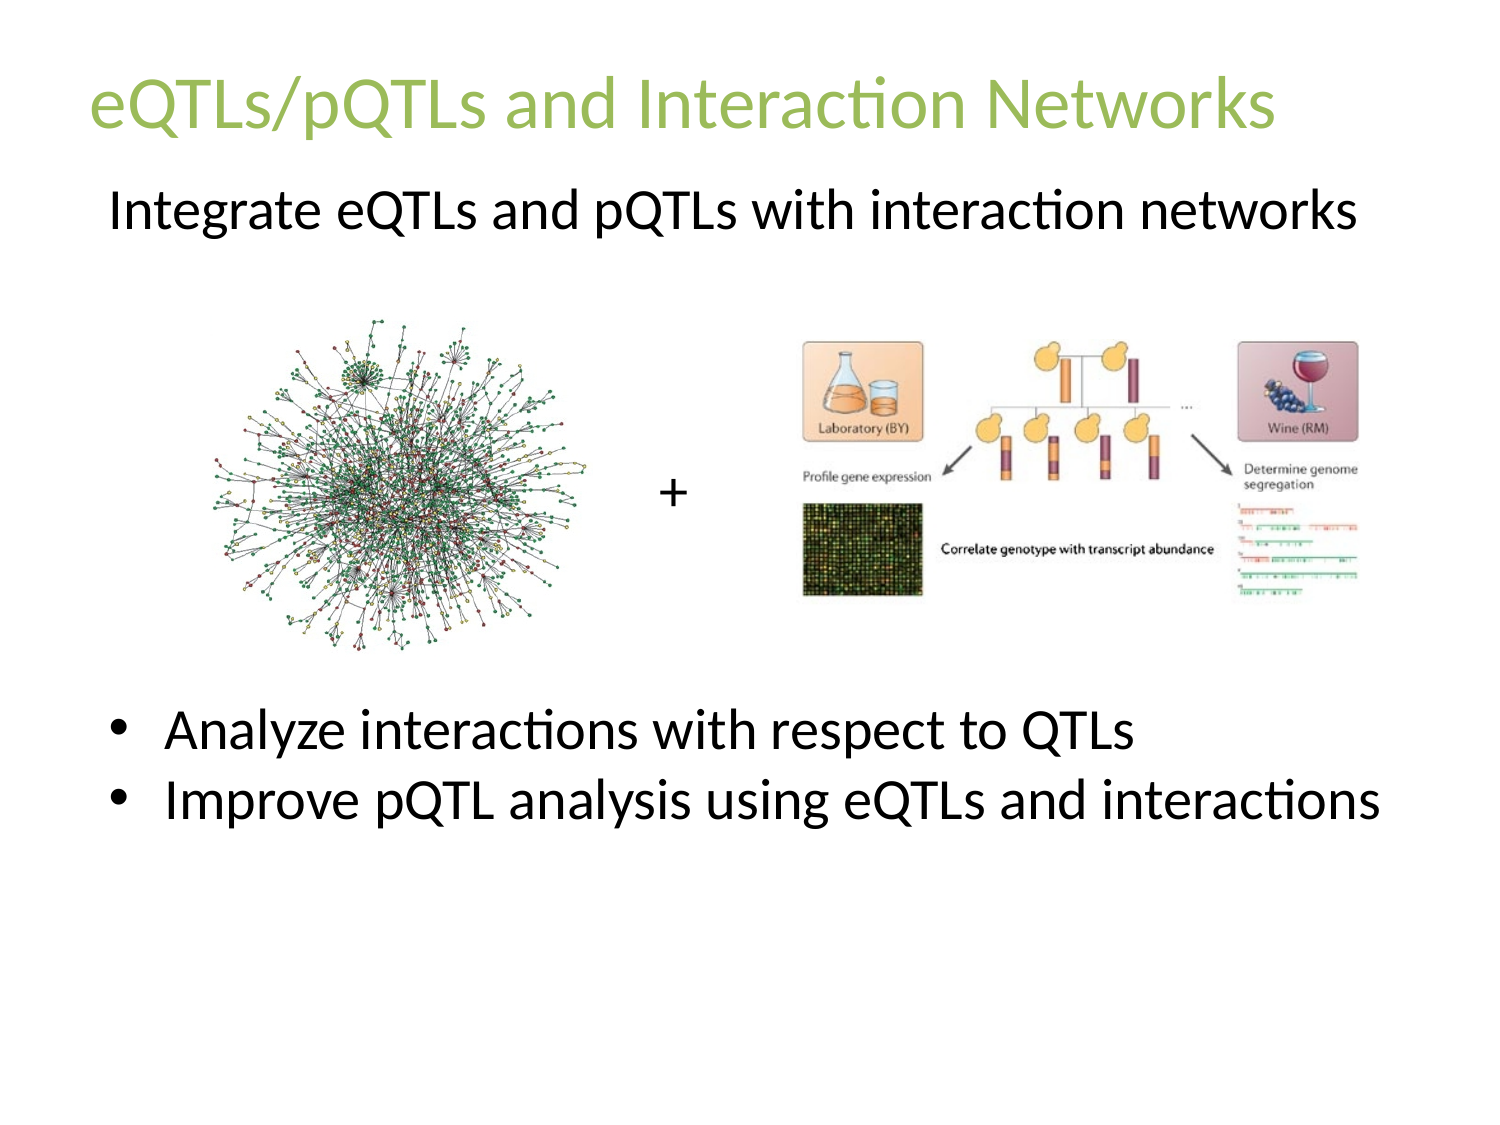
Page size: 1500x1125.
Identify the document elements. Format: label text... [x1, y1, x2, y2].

picture [210, 316, 593, 657]
text_box eQTLs/pQTLs and Interaction Networks [74, 45, 1425, 153]
picture [796, 339, 1360, 608]
text_box + [644, 445, 715, 531]
text_box Integrate eQTLs and pQTLs with interaction networks Analyze interactions with respect to QTLs Improve pQTL analysis using eQTLs and interactions [93, 164, 1418, 1090]
